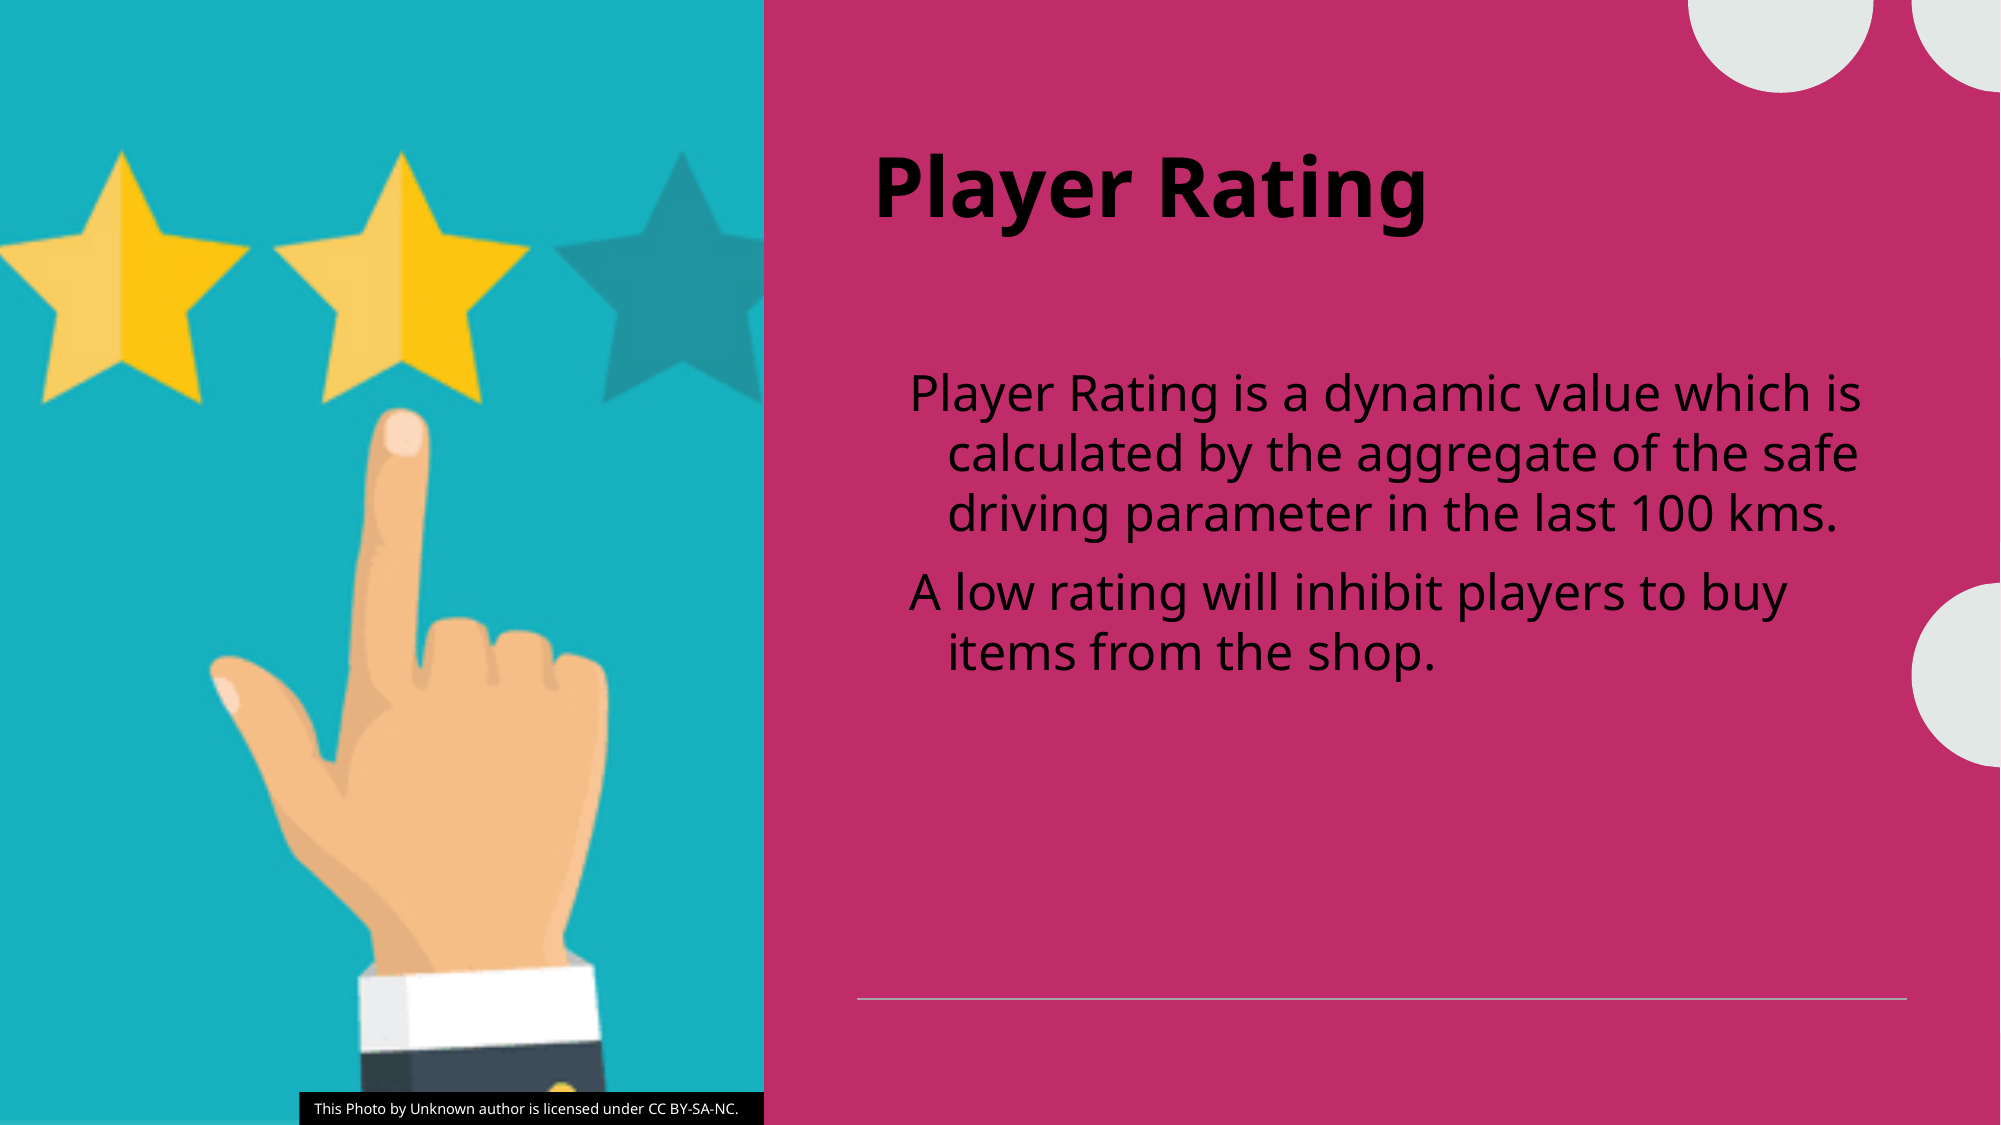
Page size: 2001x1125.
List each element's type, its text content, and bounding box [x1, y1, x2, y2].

text_box This Photo by Unknown author is licensed under CC BY-SA-NC. [299, 1092, 764, 1125]
list Player Rating is a dynamic value which is calculated by the aggregate of the safe driving parameter in the last 100 kms. A low rating will inhibit players to buy items from the shop. [857, 354, 1908, 946]
title Player Rating [857, 126, 1908, 335]
picture [0, 0, 764, 1125]
text_box [764, 0, 2000, 1125]
